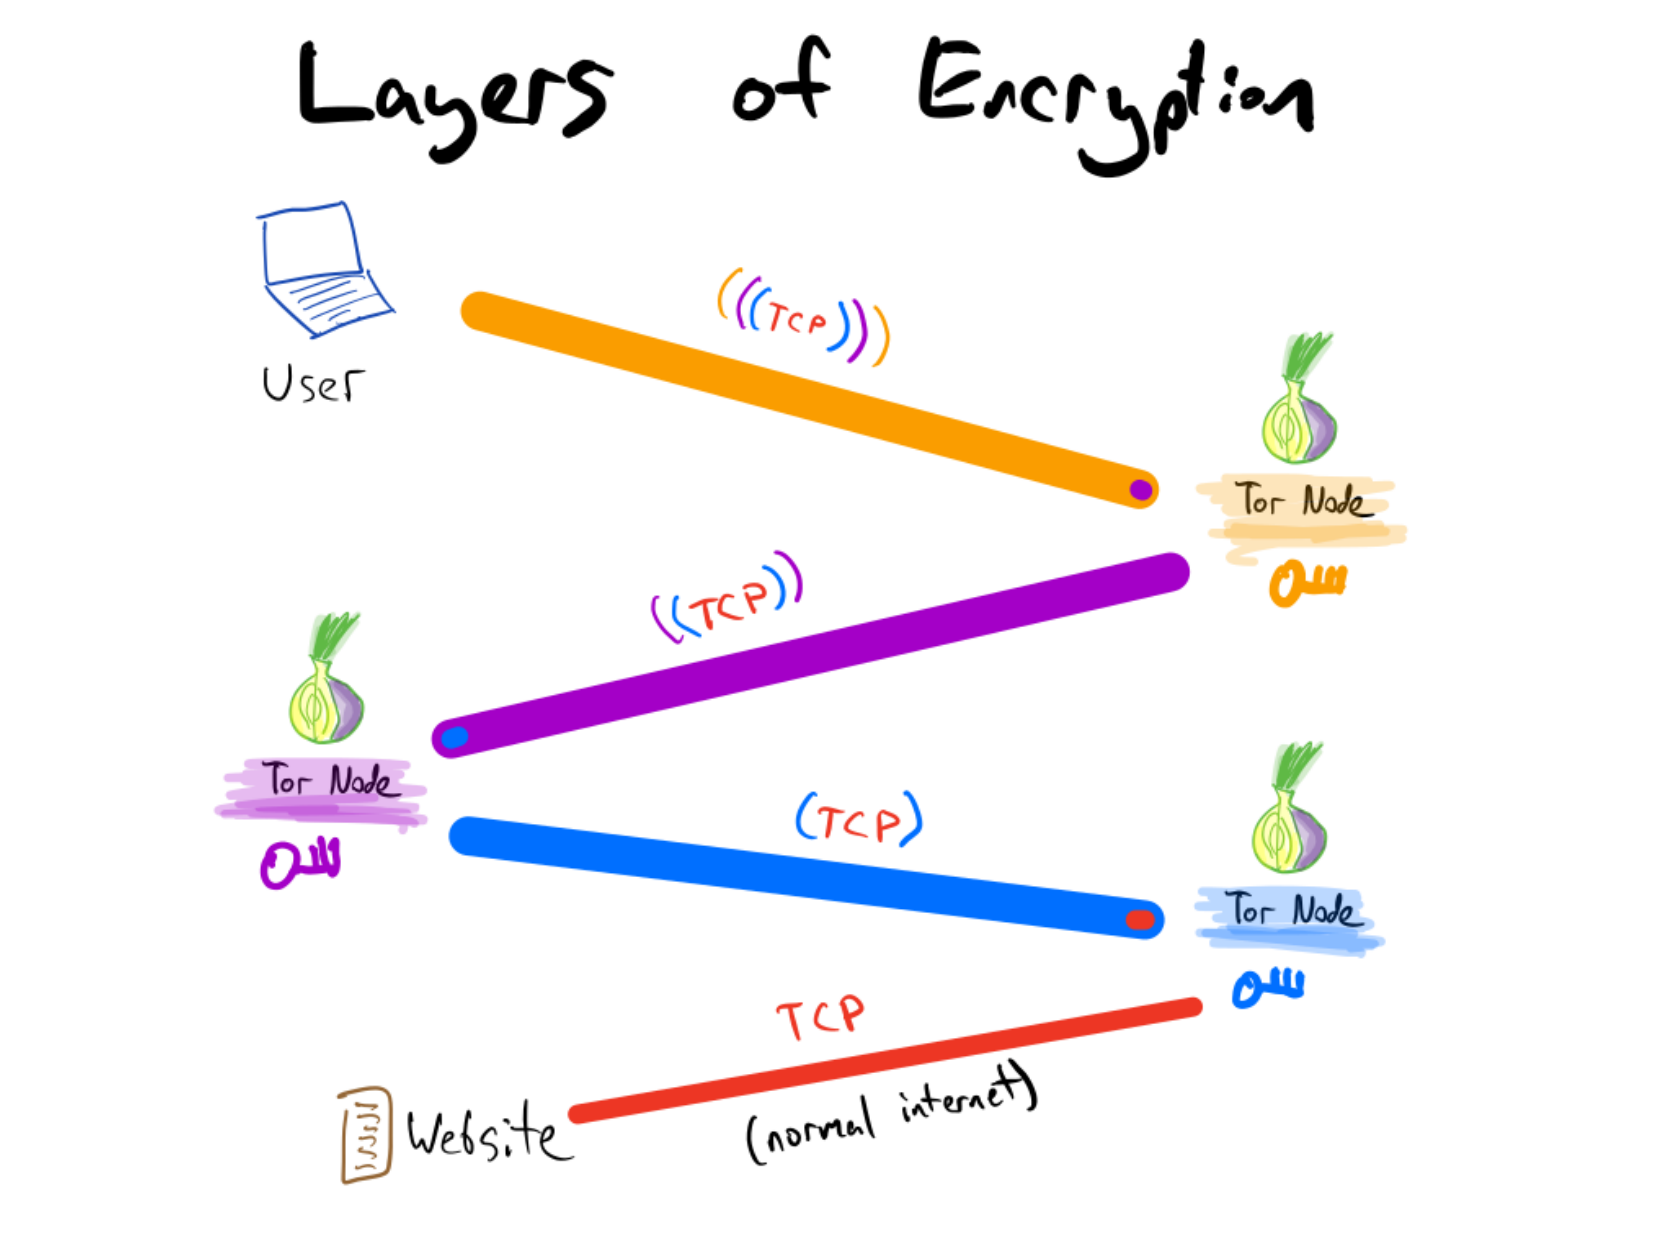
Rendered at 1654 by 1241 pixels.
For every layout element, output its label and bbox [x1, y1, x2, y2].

picture [194, 3, 1448, 1238]
